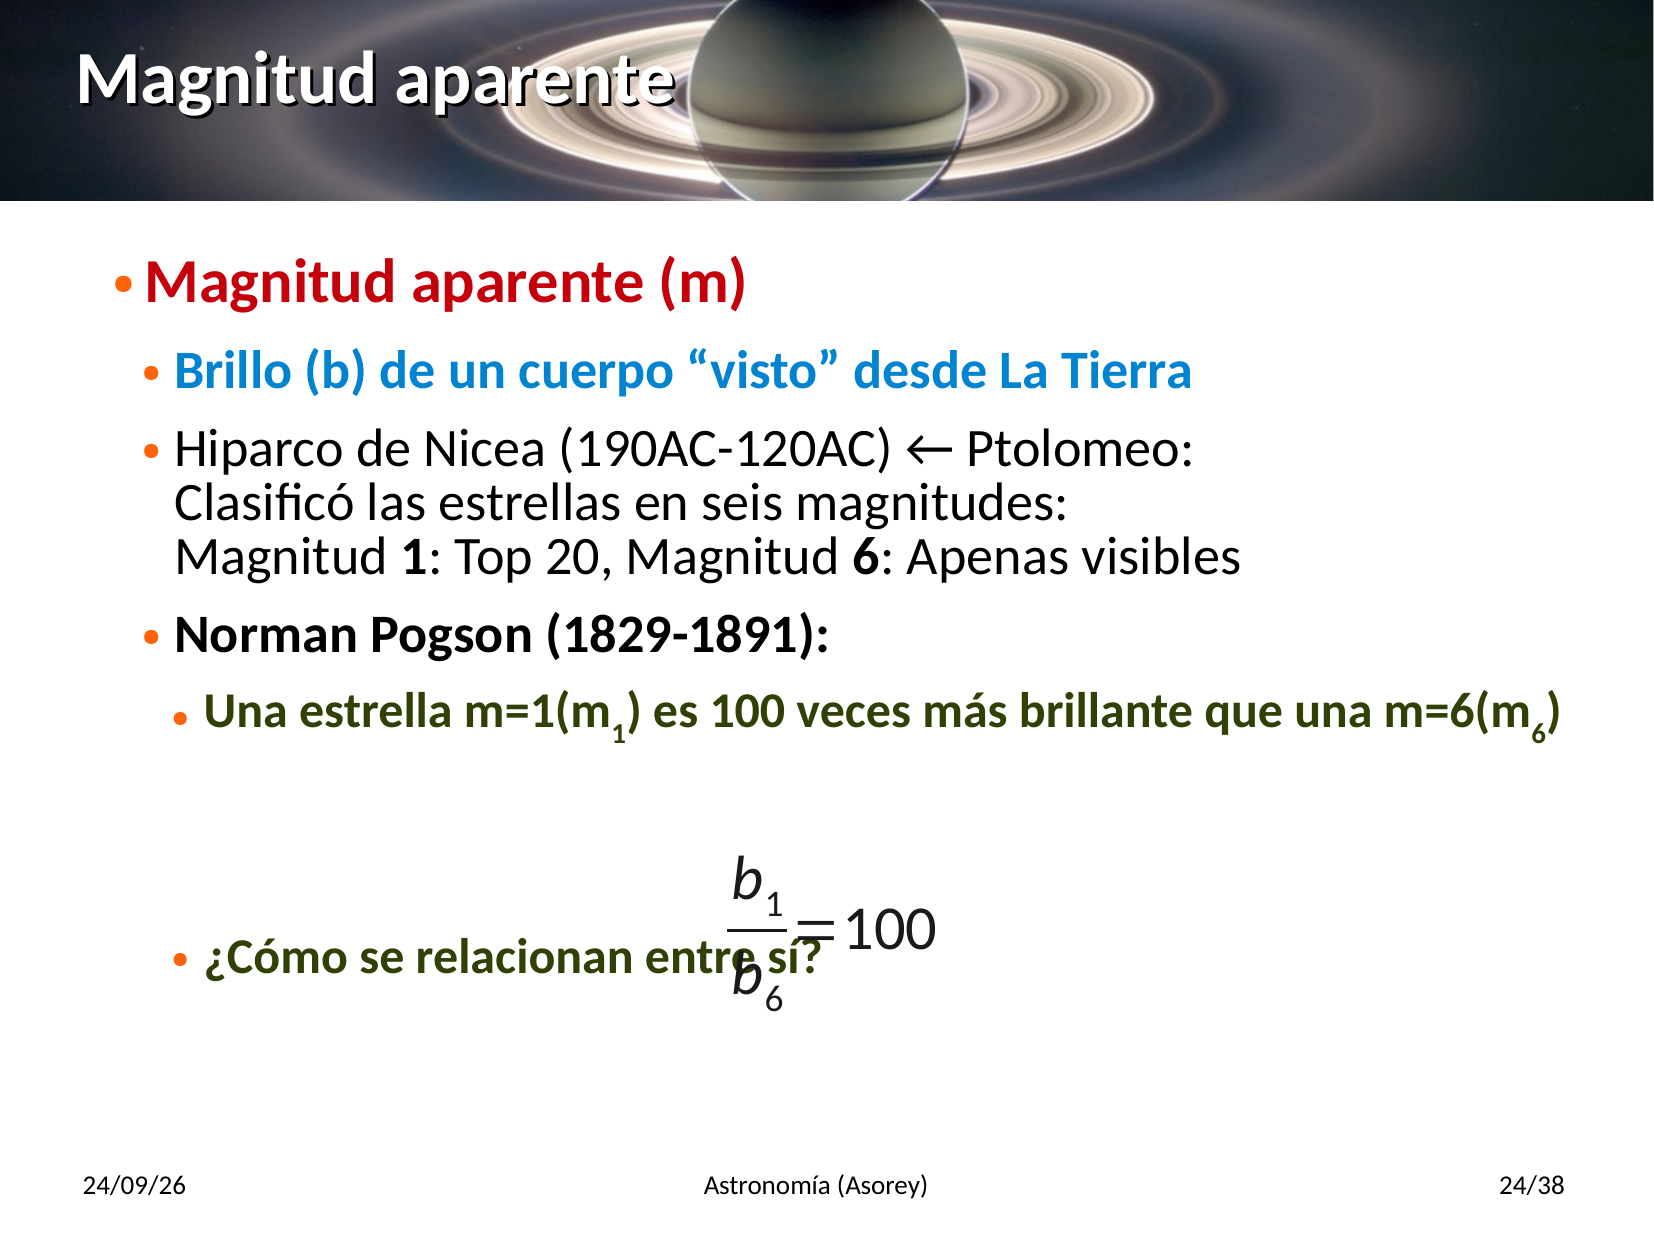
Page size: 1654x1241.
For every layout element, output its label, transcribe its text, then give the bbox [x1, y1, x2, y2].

title Magnitud aparente [75, 19, 1564, 151]
list Magnitud aparente (m) Brillo (b) de un cuerpo “visto” desde La Tierra Hiparco de Nicea (190AC-120AC) ← Ptolomeo: Clasificó las estrellas en seis magnitudes: Magnitud 1: Top 20, Magnitud 6: Apenas visibles Norman Pogson (1829-1891): Una estrella m=1(m1) es 100 veces más brillante que una m=6(m6) ¿Cómo se relacionan entre sí? [82, 255, 1571, 1156]
picture [0, 0, 1654, 201]
chart [717, 840, 946, 1023]
